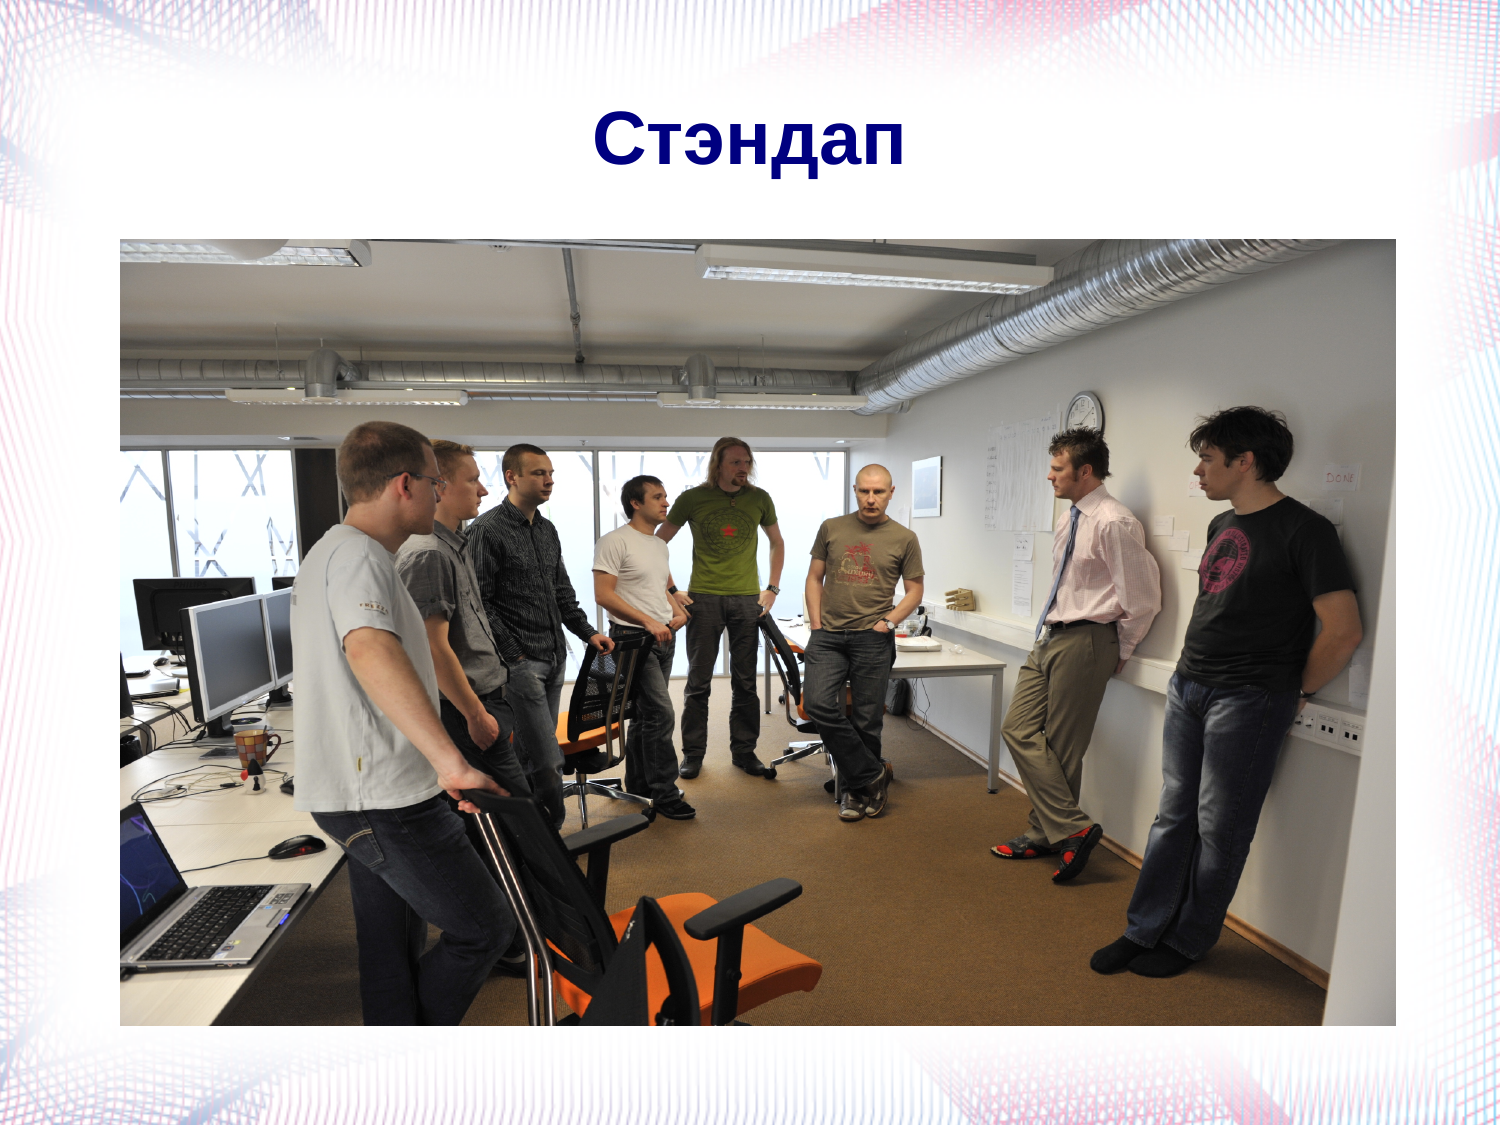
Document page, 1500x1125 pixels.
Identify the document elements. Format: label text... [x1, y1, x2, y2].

picture [0, 0, 1500, 1125]
title Стэндап [75, 44, 1425, 233]
